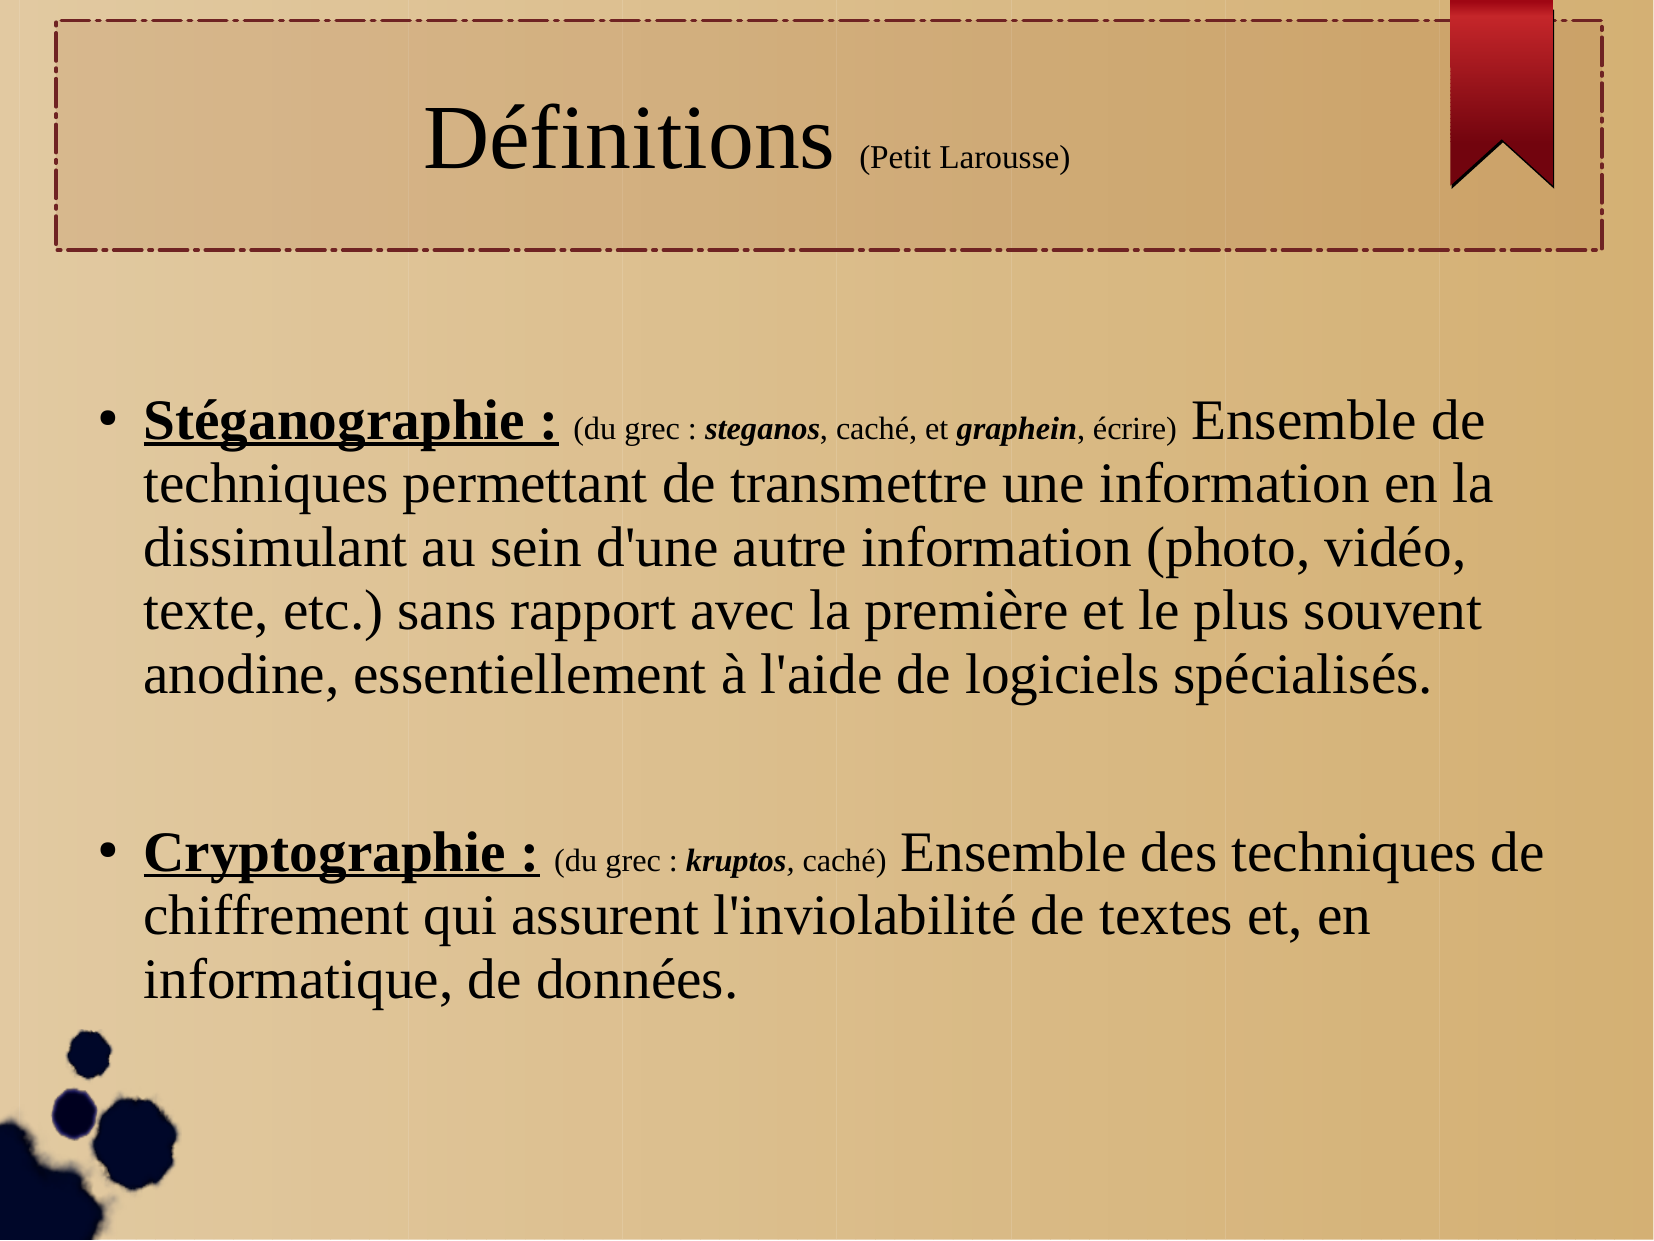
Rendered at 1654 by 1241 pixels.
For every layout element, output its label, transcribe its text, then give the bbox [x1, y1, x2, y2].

title Définitions (Petit Larousse) [82, 47, 1412, 229]
list Stéganographie : (du grec : steganos, caché, et graphein, écrire) Ensemble de techniques permettant de transmettre une information en la dissimulant au sein d'une autre information (photo, vidéo, texte, etc.) sans rapport avec la première et le plus souvent anodine, essentiellement à l'aide de logiciels spécialisés. Cryptographie : (du grec : kruptos, caché) Ensemble des techniques de chiffrement qui assurent l'inviolabilité de textes et, en informatique, de données. [82, 299, 1571, 1019]
